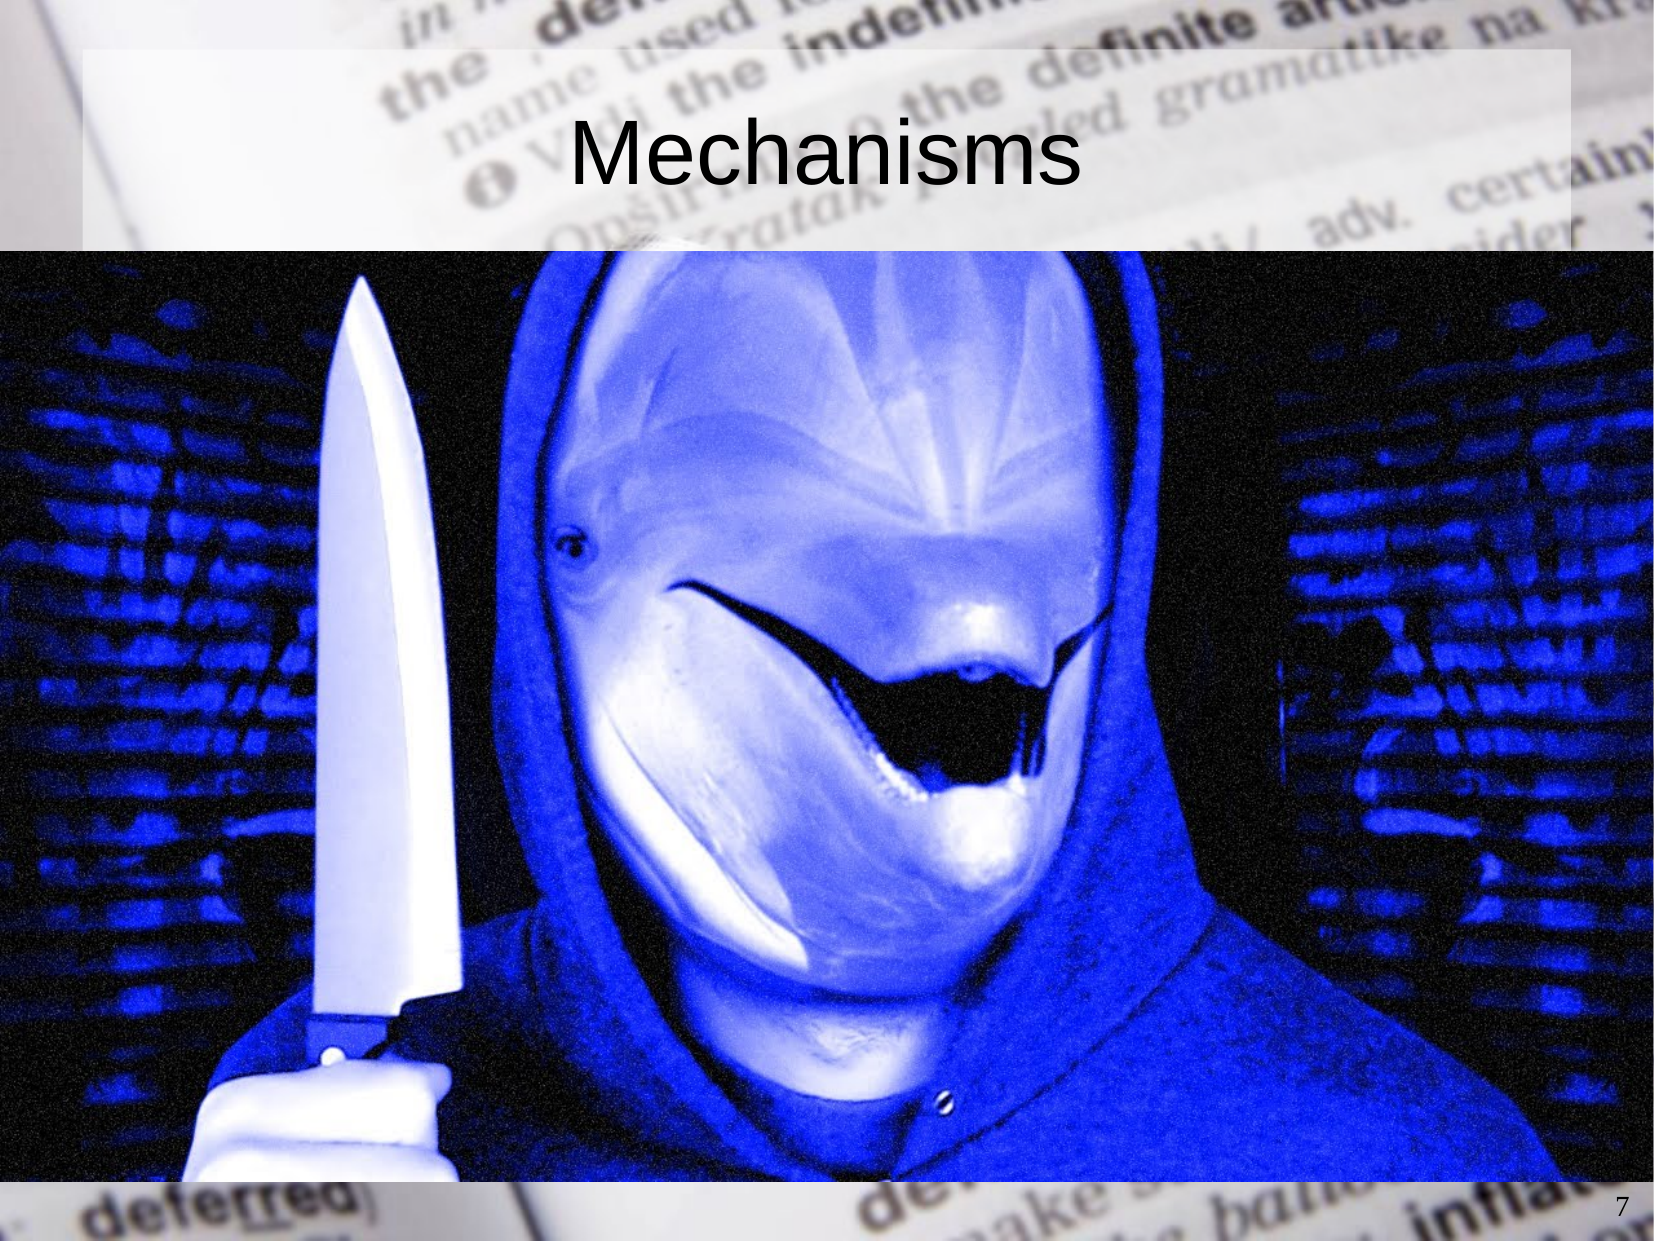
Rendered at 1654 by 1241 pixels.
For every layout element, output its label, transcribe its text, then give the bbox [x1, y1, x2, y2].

title Mechanisms [82, 49, 1571, 251]
picture [0, 0, 1654, 1241]
